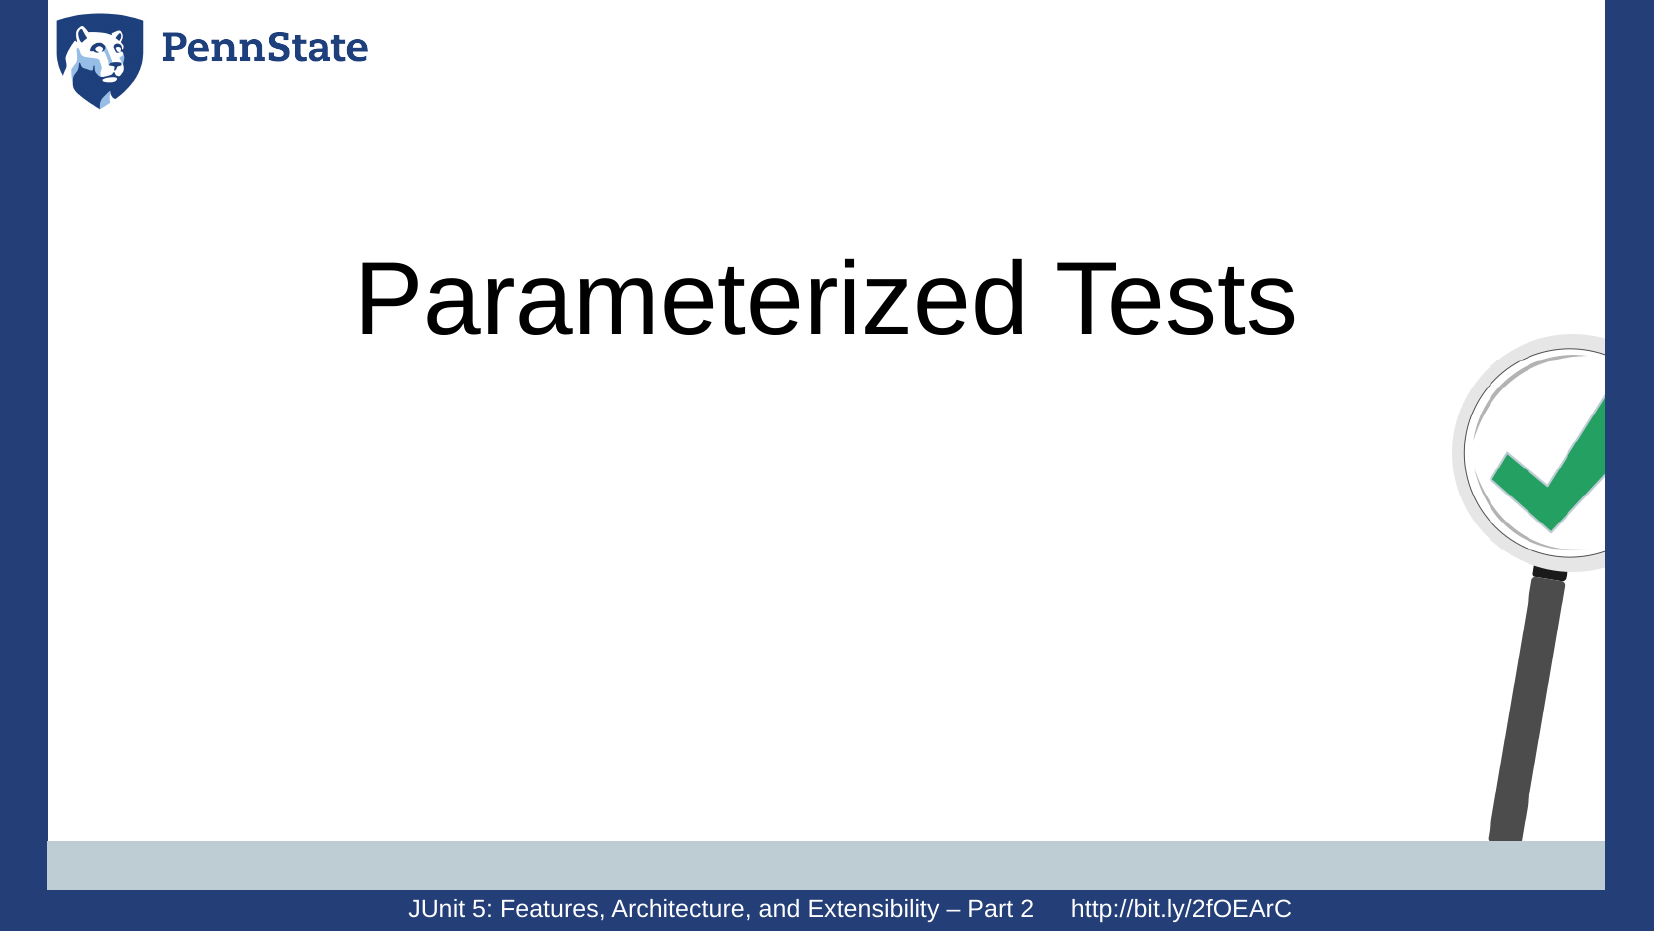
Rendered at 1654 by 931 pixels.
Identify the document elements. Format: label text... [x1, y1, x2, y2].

list Parameterized Tests [261, 240, 1393, 436]
picture [1452, 334, 1605, 841]
picture [48, 0, 411, 152]
